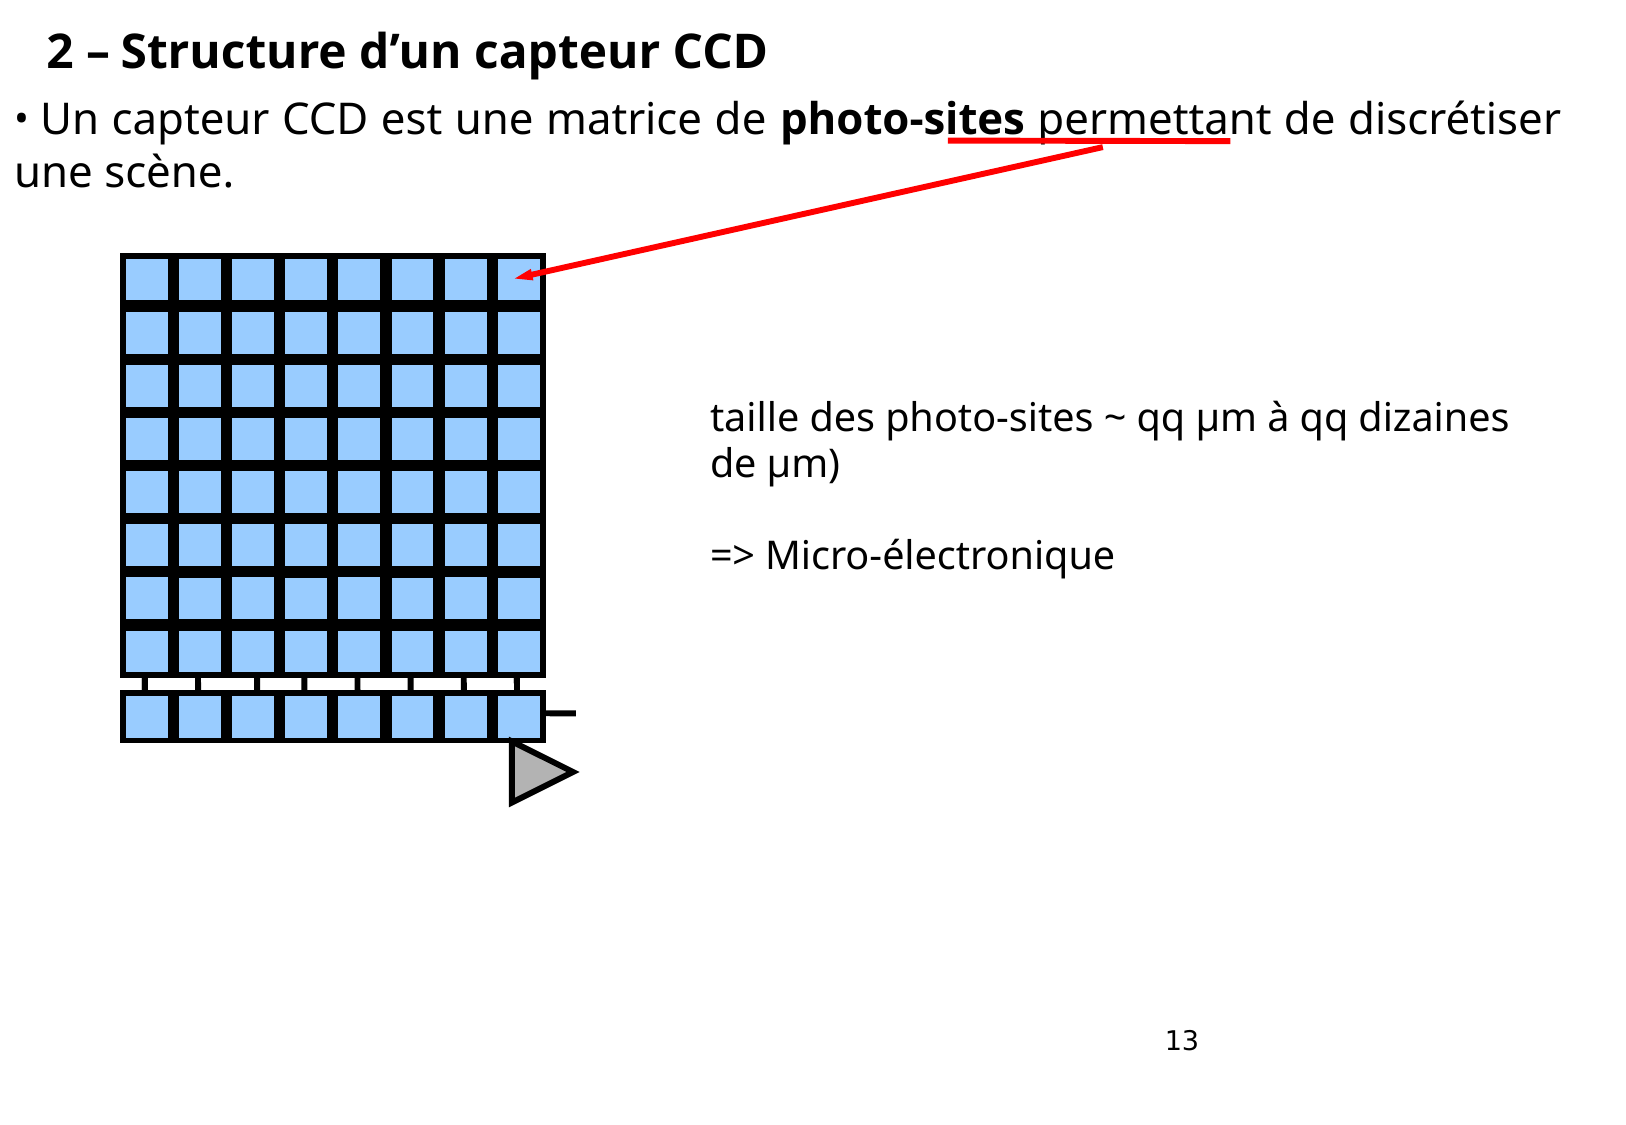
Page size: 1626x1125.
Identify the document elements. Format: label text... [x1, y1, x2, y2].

text_box [335, 415, 384, 463]
text_box [282, 255, 331, 304]
text_box [282, 468, 331, 516]
text_box [441, 692, 490, 741]
text_box [122, 415, 171, 463]
text_box [388, 415, 437, 463]
text_box [282, 574, 331, 623]
text_box [229, 692, 277, 741]
text_box [122, 692, 171, 741]
text_box [229, 468, 277, 516]
text_box [229, 627, 277, 676]
text_box [441, 308, 490, 357]
text_box [388, 627, 437, 676]
text_box [494, 521, 543, 570]
text_box [494, 255, 543, 304]
text_box [175, 574, 224, 623]
text_box [175, 627, 224, 676]
text_box [1164, 1024, 1544, 1103]
text_box [122, 627, 171, 676]
text_box [388, 361, 437, 410]
text_box 2 – Structure d’un capteur CCD [32, 13, 784, 84]
text_box [335, 361, 384, 410]
text_box [175, 692, 224, 741]
text_box [122, 468, 171, 516]
text_box [229, 574, 277, 623]
text_box [282, 521, 331, 570]
text_box [282, 415, 331, 463]
text_box [388, 692, 437, 741]
text_box [122, 361, 171, 410]
text_box [441, 255, 490, 304]
text_box [335, 255, 384, 304]
text_box [282, 308, 331, 357]
text_box Un capteur CCD est une matrice de photo-sites permettant de discrétiser une scène. [0, 84, 1606, 204]
text_box [229, 521, 277, 570]
text_box [441, 415, 490, 463]
text_box [441, 361, 490, 410]
text_box [494, 692, 574, 803]
text_box [282, 361, 331, 410]
text_box [282, 627, 331, 676]
text_box [388, 521, 437, 570]
text_box [229, 308, 277, 357]
text_box [122, 255, 171, 304]
text_box [229, 361, 277, 410]
text_box [494, 574, 543, 623]
text_box [229, 255, 277, 304]
text_box [335, 308, 384, 357]
text_box [494, 361, 543, 410]
text_box [441, 627, 490, 676]
text_box [282, 692, 331, 741]
text_box [229, 415, 277, 463]
text_box [388, 255, 437, 304]
text_box [388, 468, 437, 516]
text_box [122, 521, 171, 570]
text_box [175, 308, 224, 357]
text_box [335, 468, 384, 516]
text_box [441, 521, 490, 570]
text_box [335, 627, 384, 676]
text_box [388, 308, 437, 357]
text_box [175, 255, 224, 304]
text_box [441, 468, 490, 516]
text_box [494, 627, 543, 676]
text_box [494, 415, 543, 463]
text_box [441, 574, 490, 623]
text_box [175, 361, 224, 410]
text_box [122, 574, 171, 623]
text_box [335, 574, 384, 623]
text_box [122, 308, 171, 357]
text_box [175, 415, 224, 463]
text_box [335, 521, 384, 570]
text_box [388, 574, 437, 623]
text_box [494, 468, 543, 516]
text_box [494, 308, 543, 357]
text_box [175, 468, 224, 516]
text_box taille des photo-sites ~ qq μm à qq dizaines de μm) => Micro-électronique [695, 387, 1534, 586]
text_box [175, 521, 224, 570]
text_box [335, 692, 384, 741]
